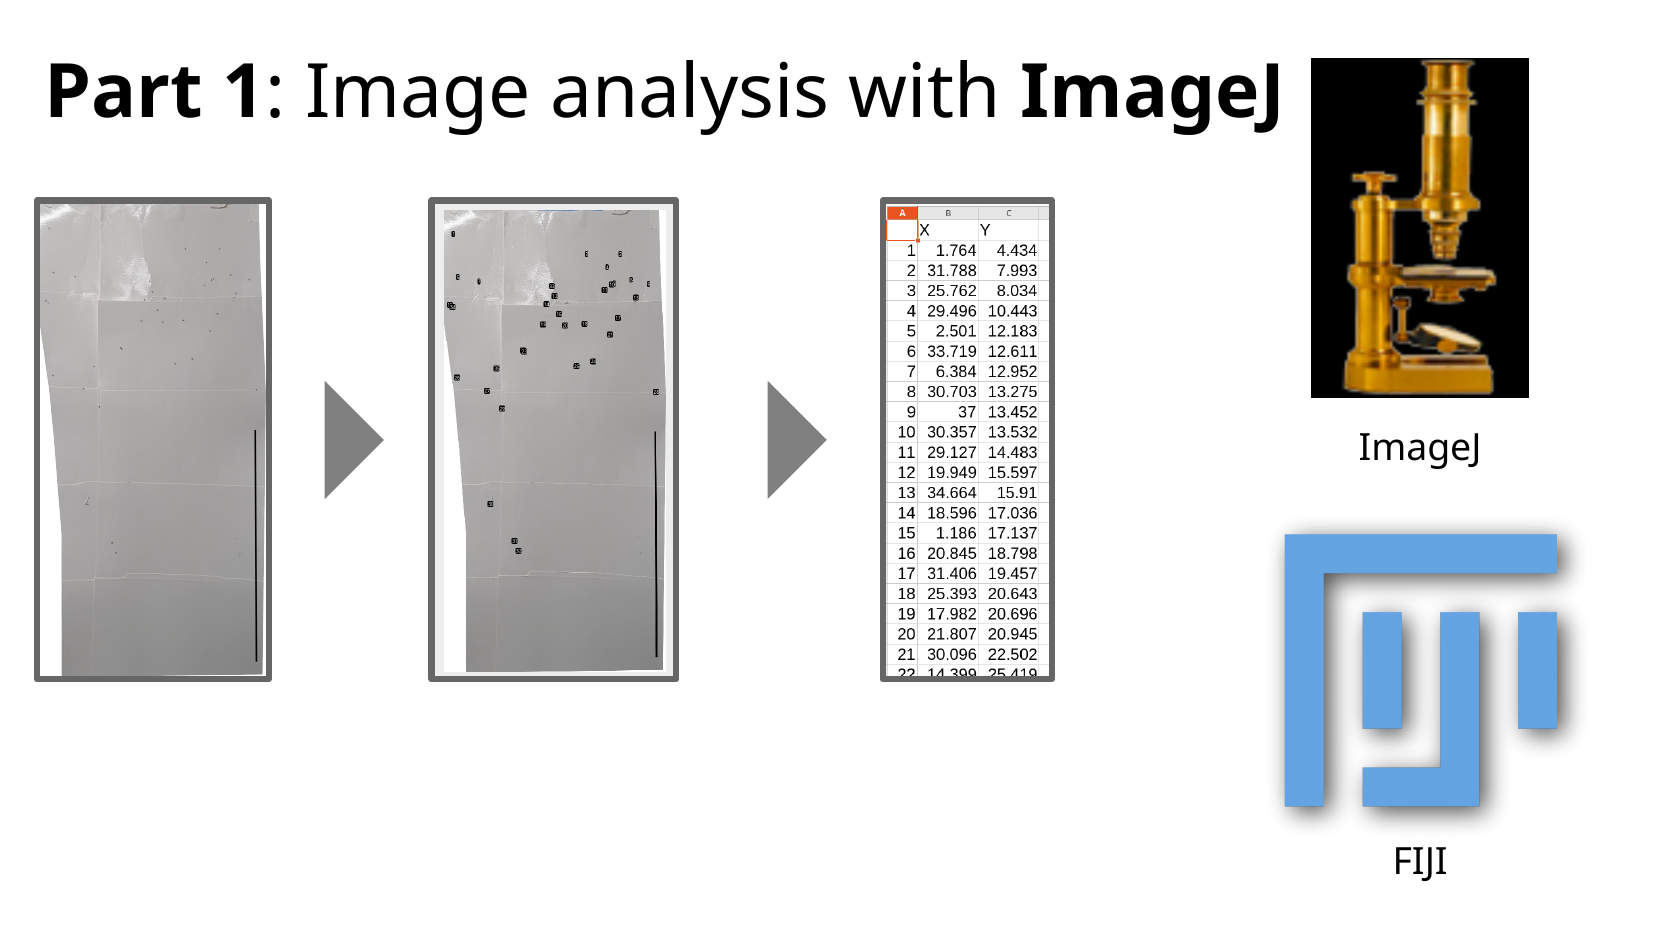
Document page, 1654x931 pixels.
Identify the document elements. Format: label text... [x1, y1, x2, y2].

text_box FIJI [1331, 826, 1509, 886]
picture [885, 220, 1049, 677]
text_box Part 1: Image analysis with ImageJ [29, 29, 1312, 220]
text_box ImageJ [1331, 413, 1509, 502]
picture [434, 220, 674, 677]
picture [1311, 58, 1529, 398]
picture [39, 220, 266, 677]
text_box [324, 380, 384, 500]
picture [1245, 501, 1595, 851]
text_box [767, 380, 827, 500]
